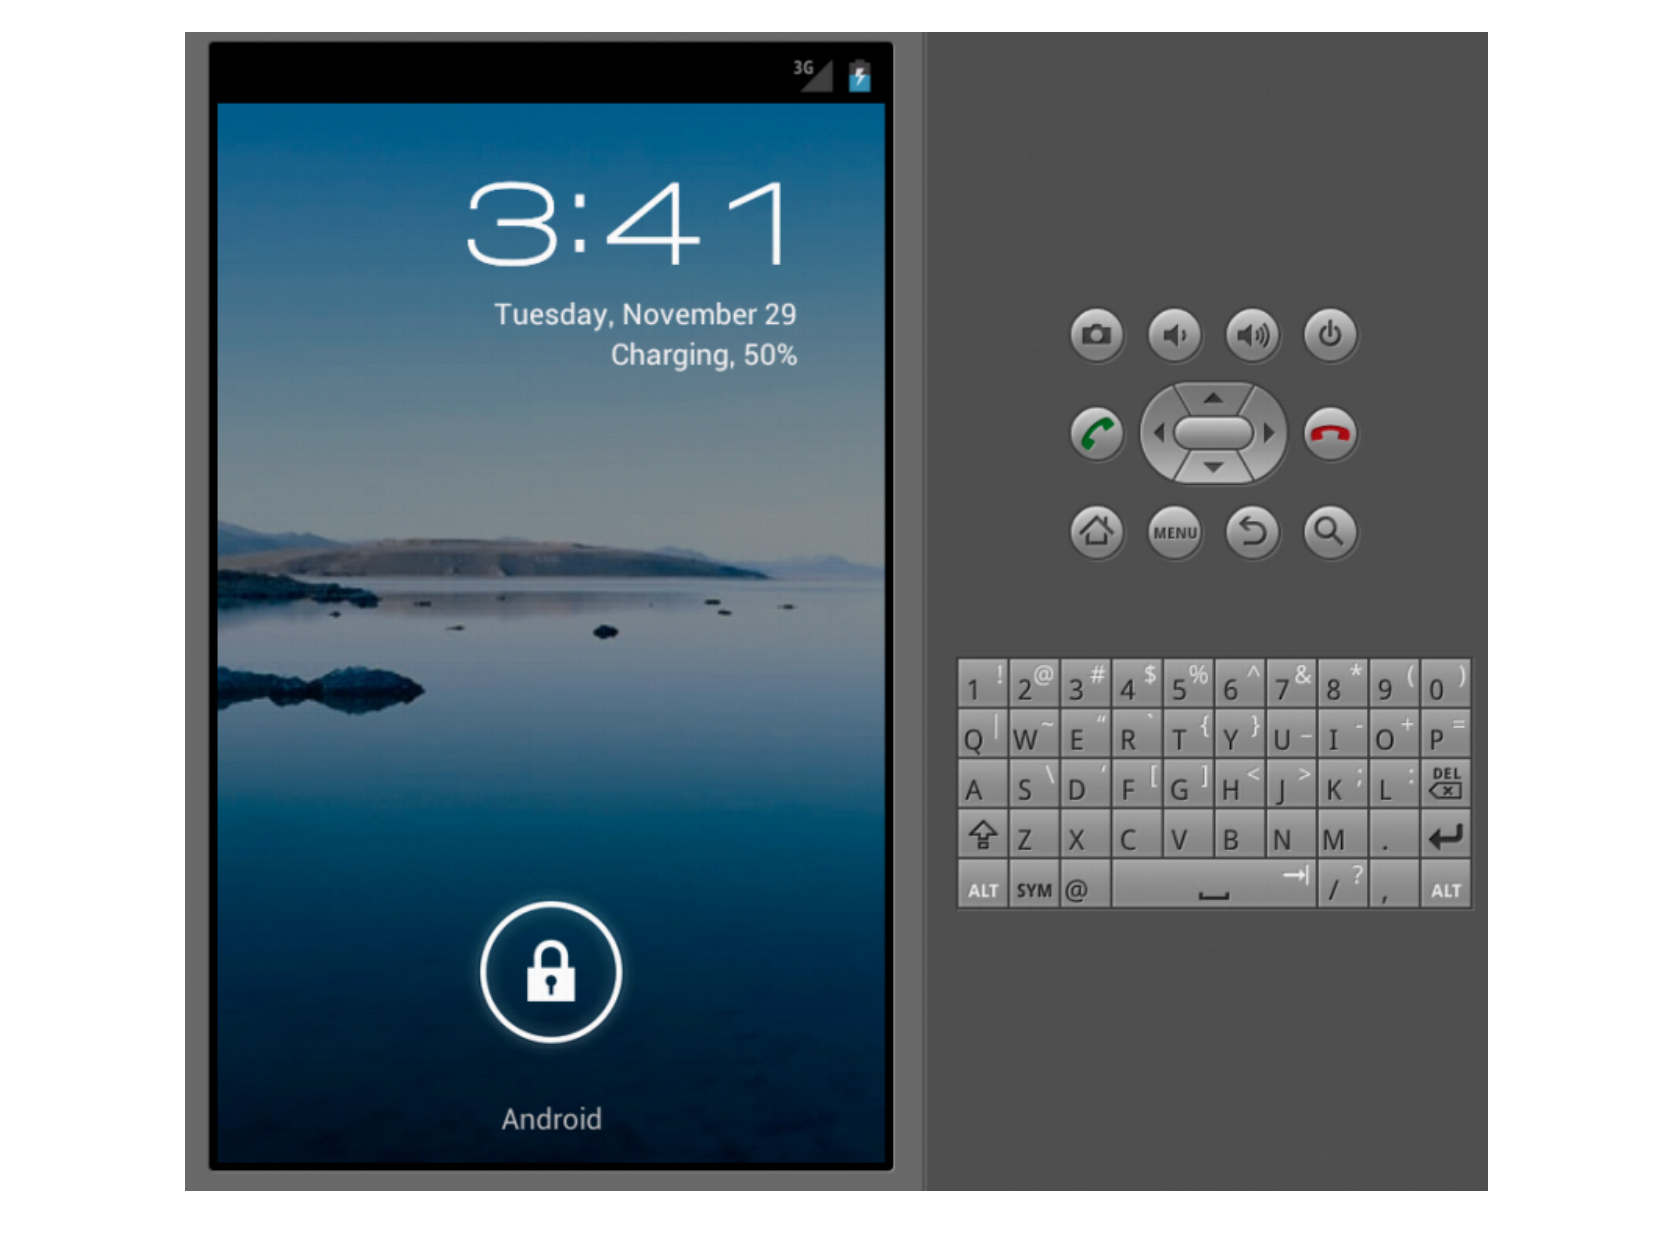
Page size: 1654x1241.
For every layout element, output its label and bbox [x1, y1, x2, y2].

picture [185, 32, 1488, 1191]
